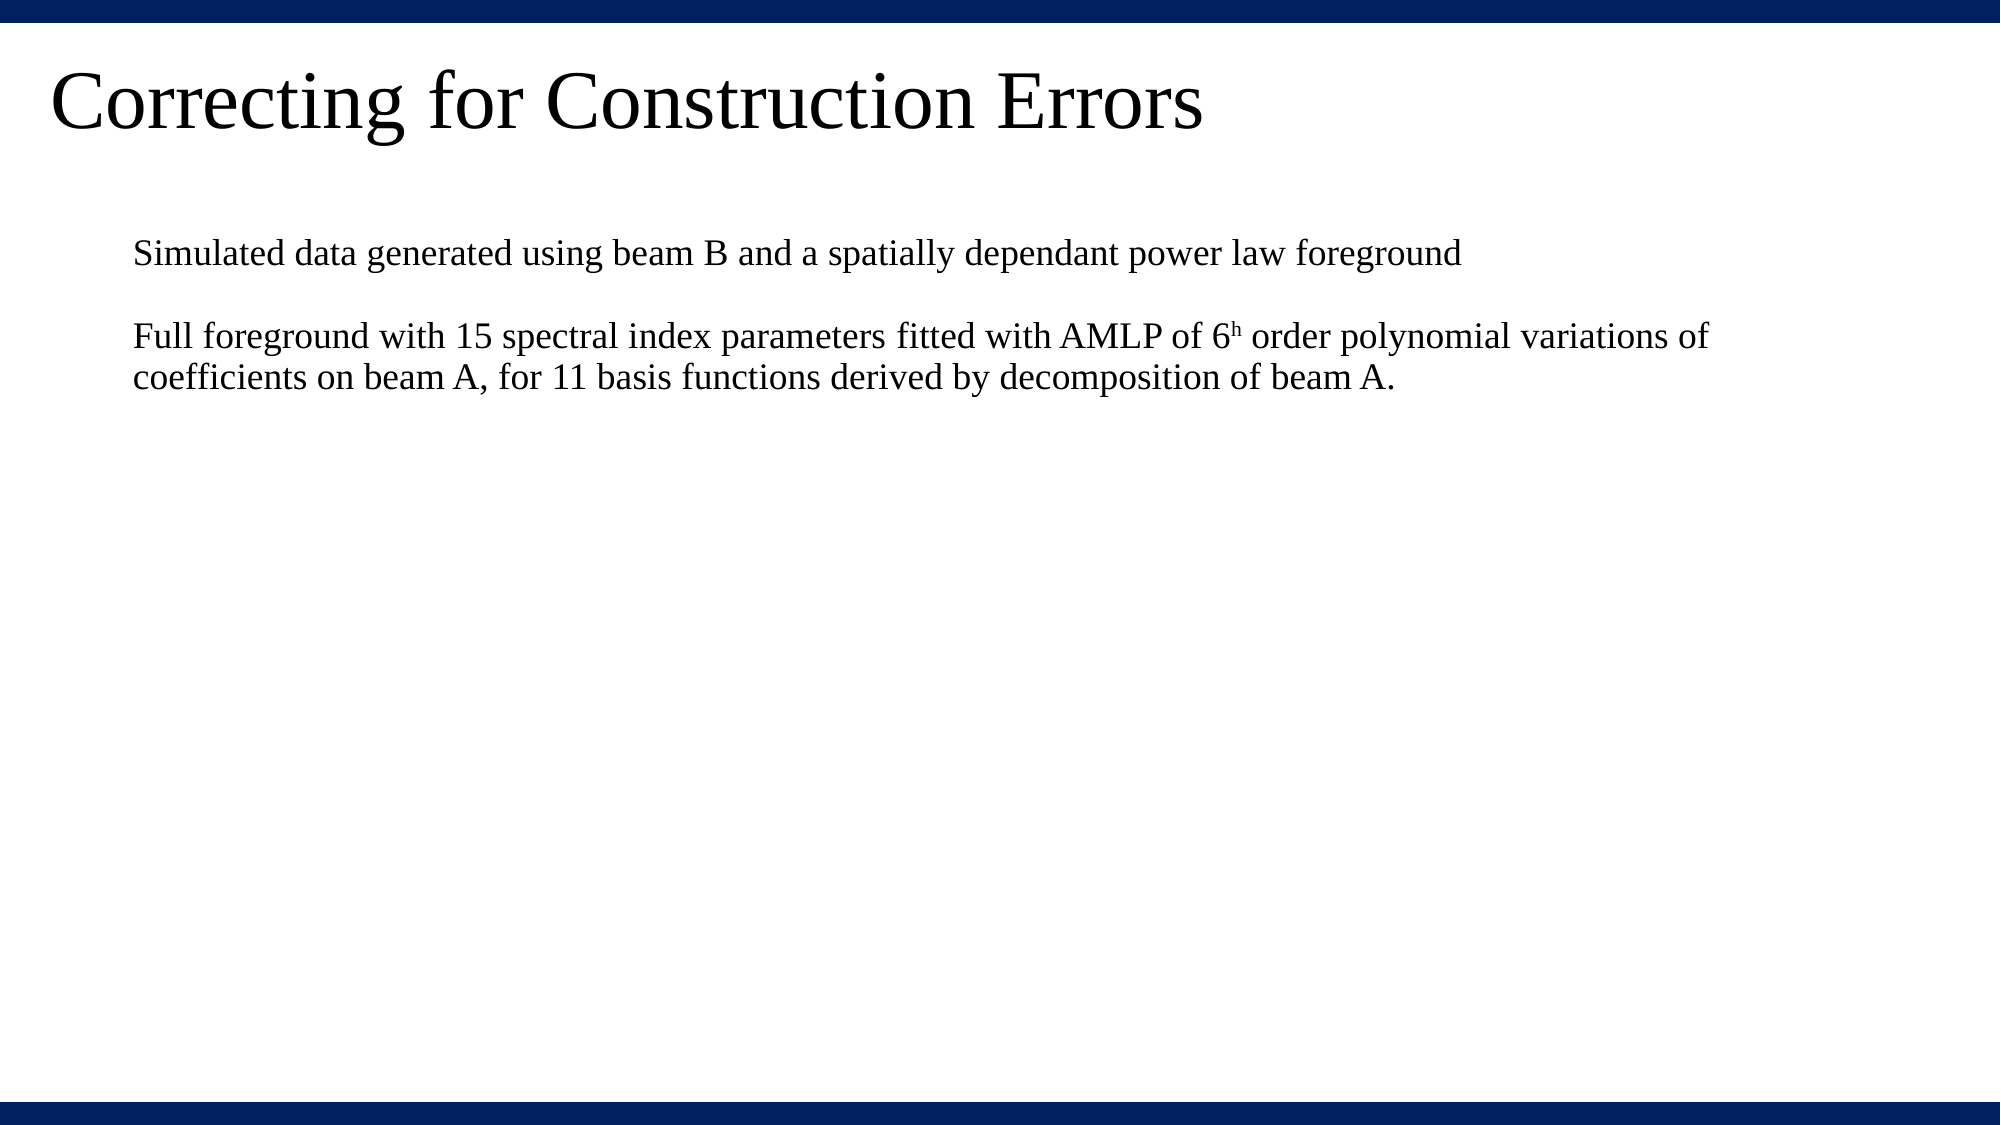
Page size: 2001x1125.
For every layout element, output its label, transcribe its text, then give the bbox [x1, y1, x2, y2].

text_box Correcting for Construction Errors [35, 47, 1335, 201]
text_box [0, 0, 2000, 22]
text_box [0, 1102, 2000, 1125]
text_box Simulated data generated using beam B and a spatially dependant power law foreground Full foreground with 15 spectral index parameters fitted with AMLP of 6h order polynomial variations of coefficients on beam A, for 11 basis functions derived by decomposition of beam A. [118, 224, 1902, 489]
